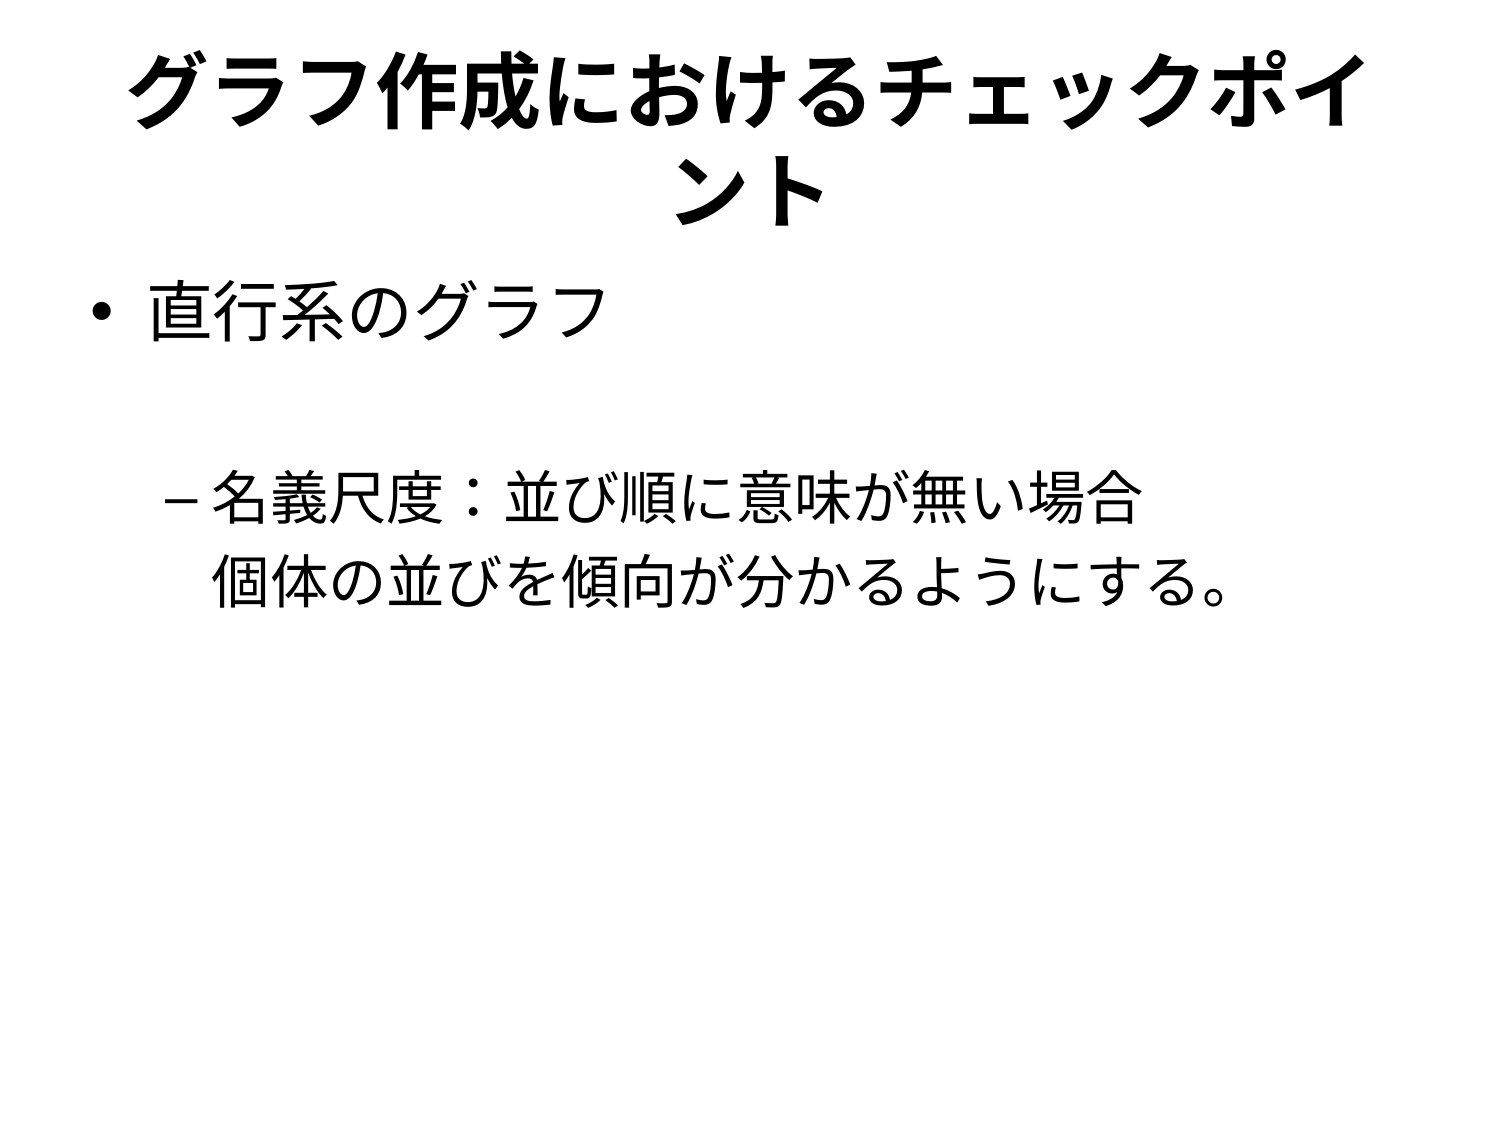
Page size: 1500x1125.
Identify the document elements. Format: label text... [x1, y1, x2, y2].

title グラフ作成におけるチェックポイント [75, 31, 1426, 247]
list 直行系のグラフ 名義尺度：並び順に意味が無い場合 個体の並びを傾向が分かるようにする。 [75, 262, 1426, 1006]
